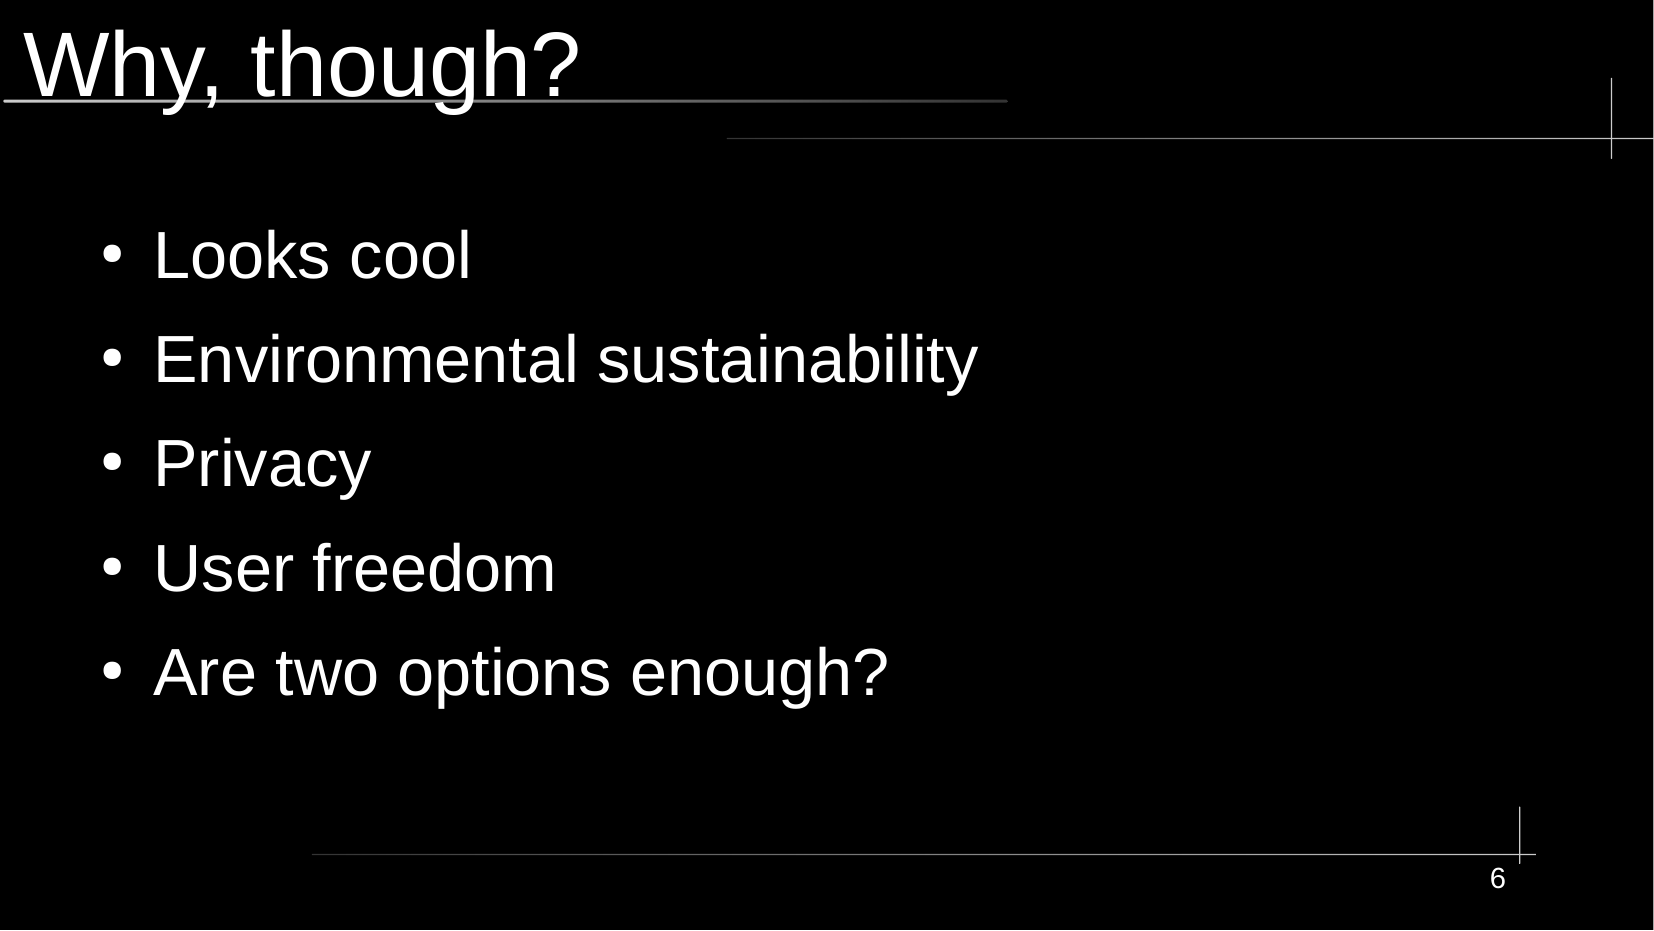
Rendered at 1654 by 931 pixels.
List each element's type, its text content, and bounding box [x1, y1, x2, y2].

title Why, though? [23, 11, 1589, 119]
list Looks cool Environmental sustainability Privacy User freedom Are two options enough? [82, 217, 1571, 758]
